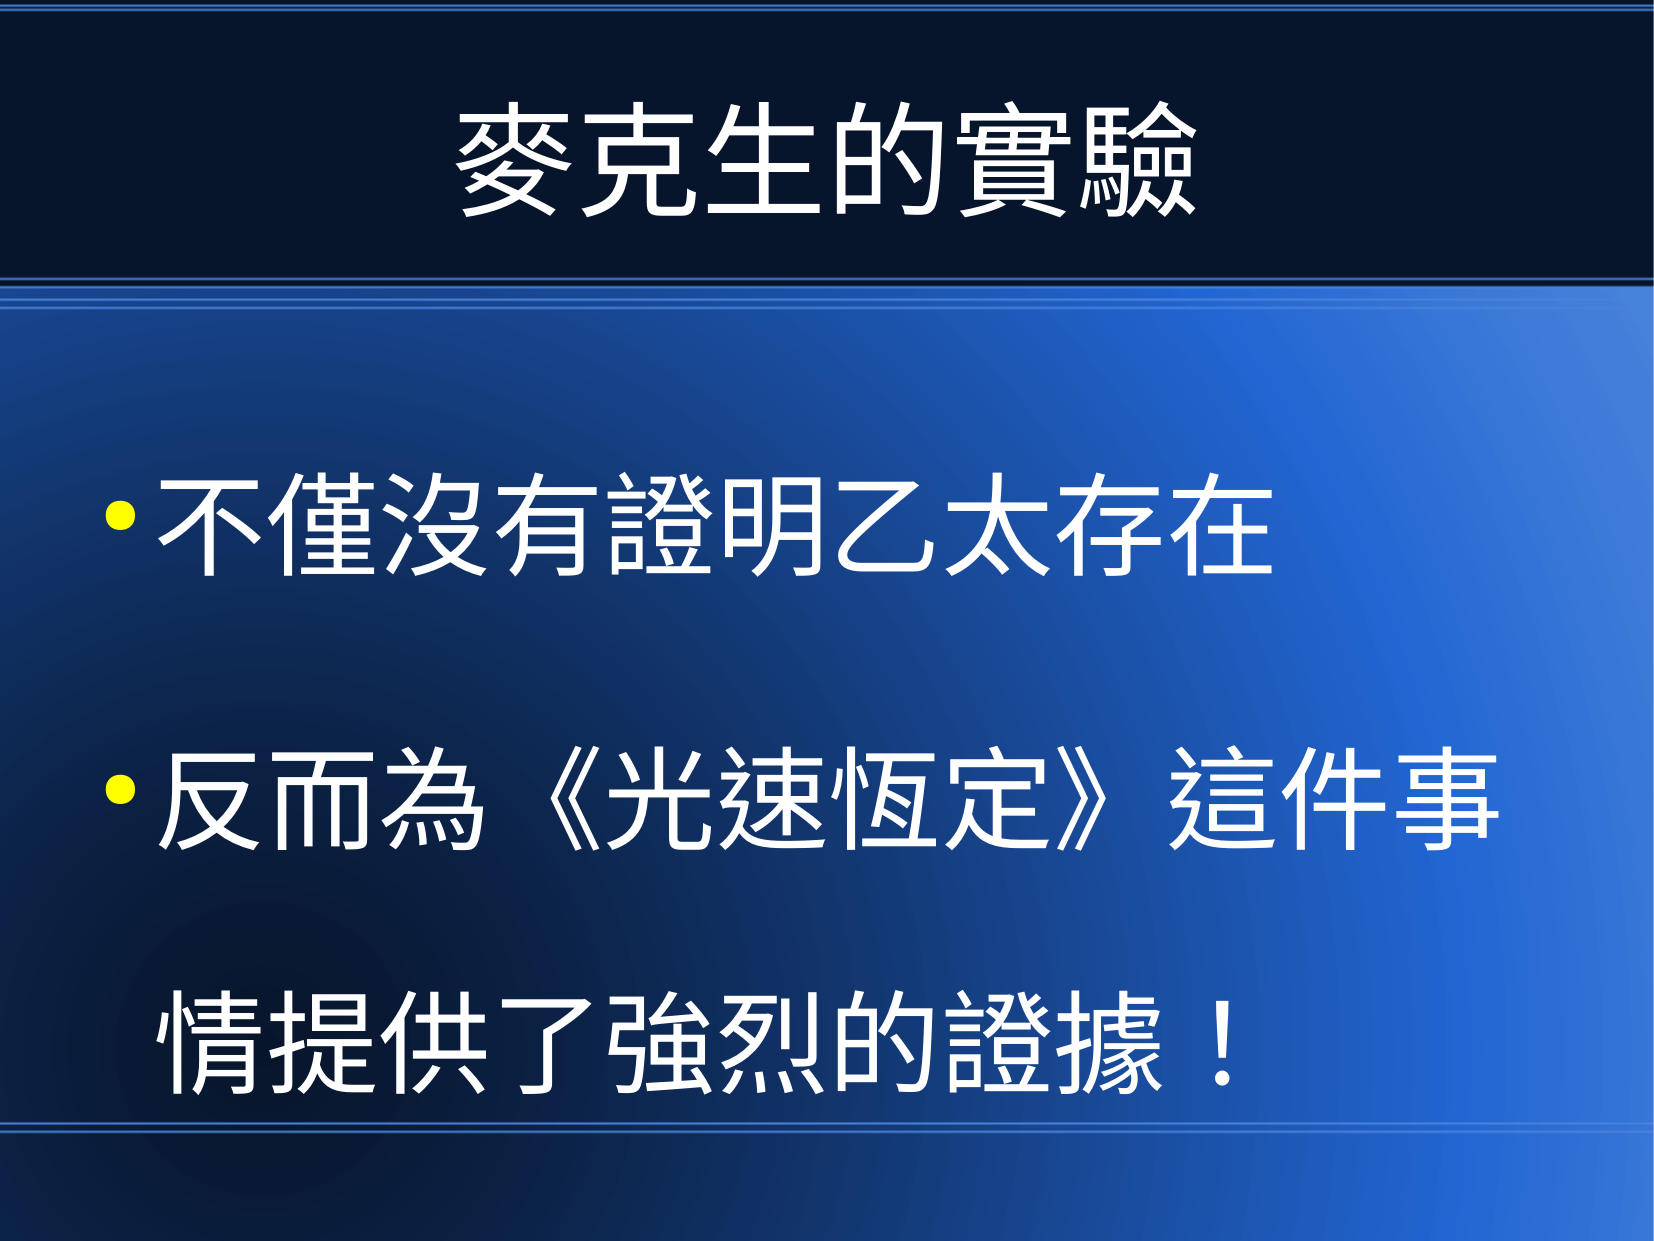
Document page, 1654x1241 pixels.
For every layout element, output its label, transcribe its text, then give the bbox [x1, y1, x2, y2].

picture [0, 0, 1654, 1241]
list 不僅沒有證明乙太存在 反而為《光速恆定》這件事情提供了強烈的證據！ [82, 355, 1571, 1241]
title 麥克生的實驗 [82, 49, 1571, 257]
